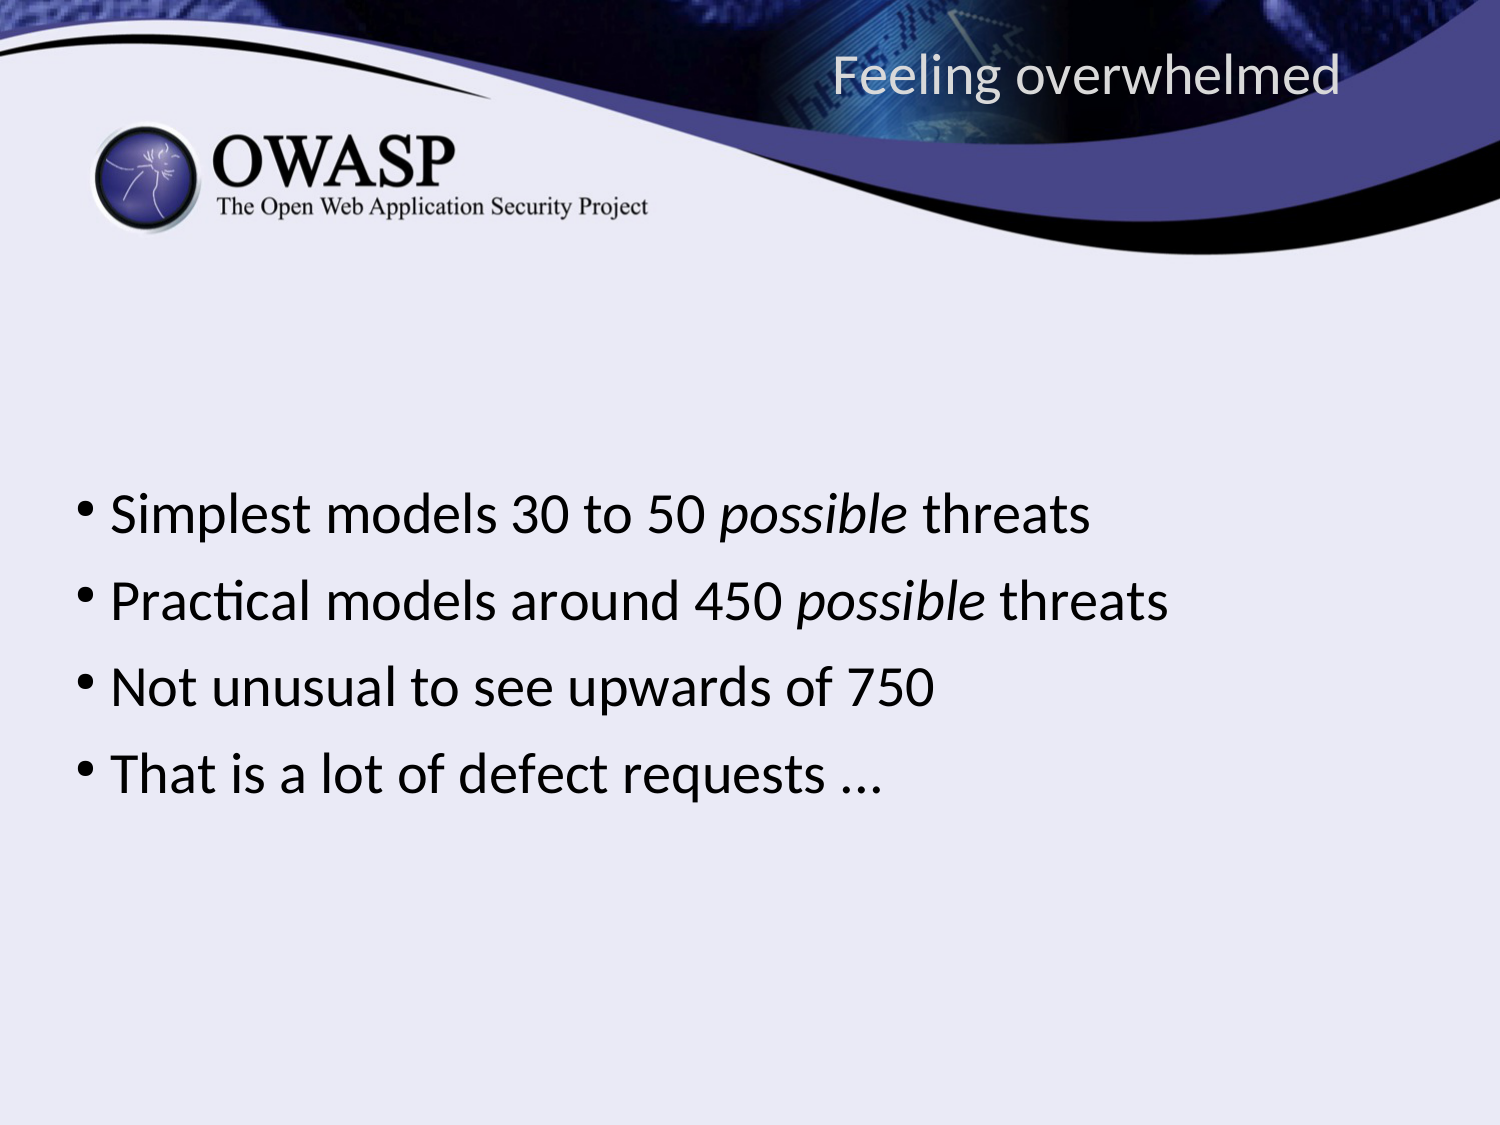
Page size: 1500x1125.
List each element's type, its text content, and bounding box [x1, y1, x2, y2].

title Feeling overwhelmed [699, 0, 1476, 149]
subtitle Simplest models 30 to 50 possible threats Practical models around 450 possible threats Not unusual to see upwards of 750 That is a lot of defect requests ... [75, 262, 1426, 1018]
picture [0, 0, 1500, 1125]
